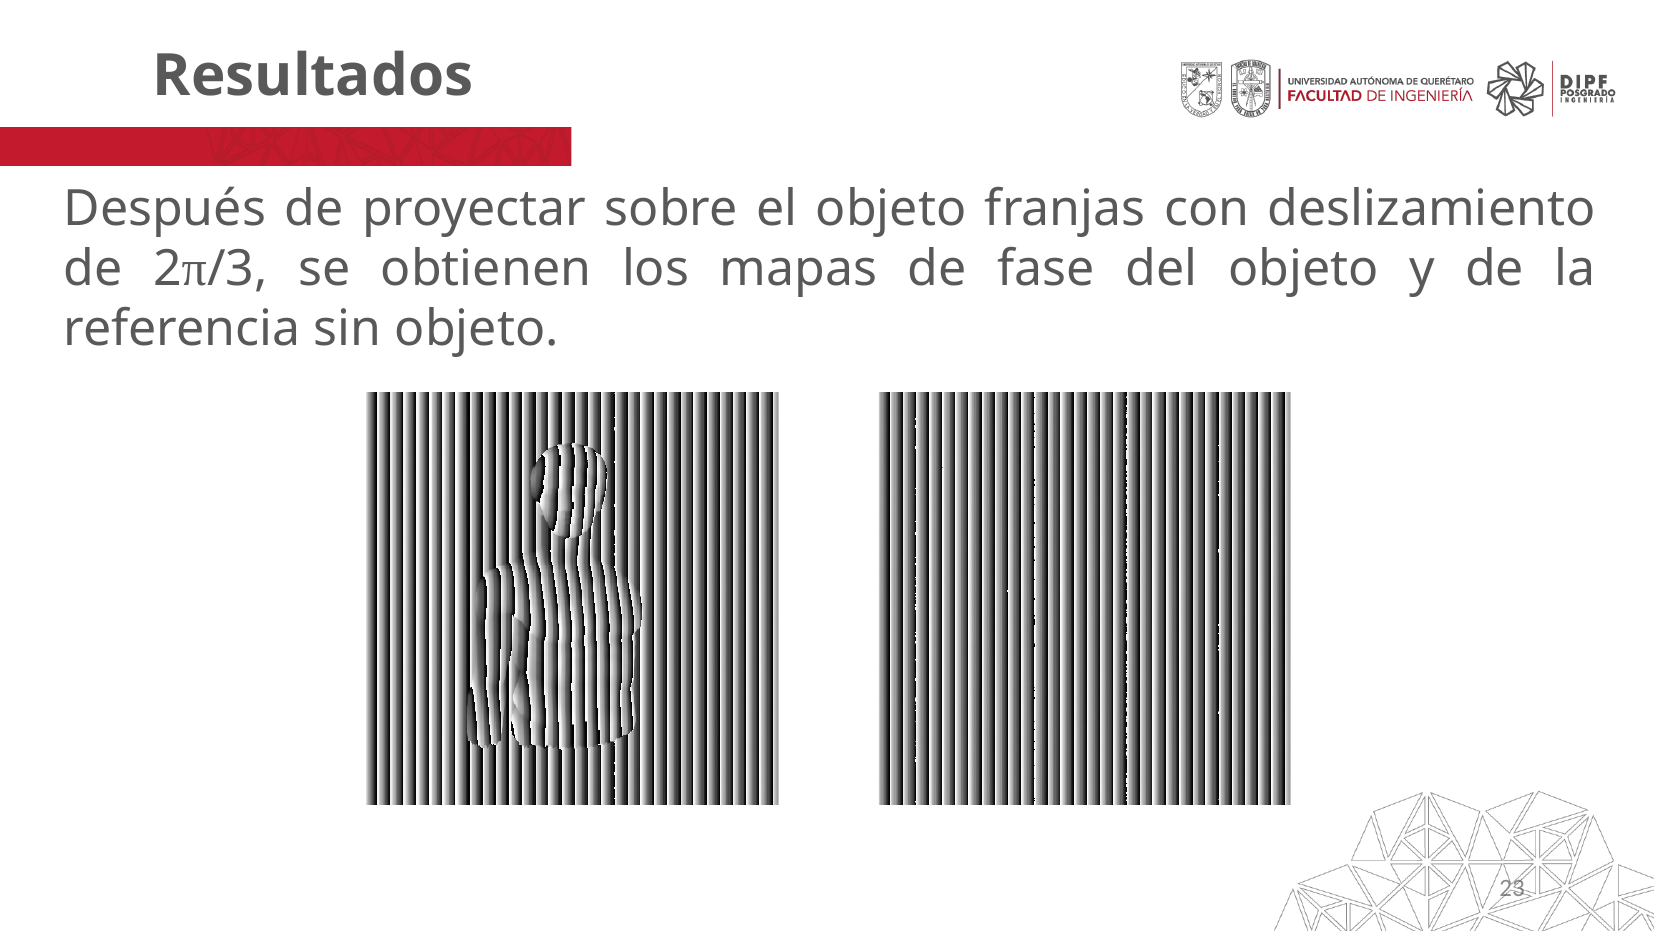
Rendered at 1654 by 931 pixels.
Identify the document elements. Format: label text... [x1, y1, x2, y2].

picture [366, 390, 782, 806]
picture [878, 390, 1654, 931]
text_box Resultados [54, 11, 572, 127]
picture [0, 127, 572, 166]
text_box Después de proyectar sobre el objeto franjas con deslizamiento de 2π/3, se obtienen los mapas de fase del objeto y de la referencia sin objeto. [48, 167, 1612, 363]
picture [1176, 54, 1620, 133]
